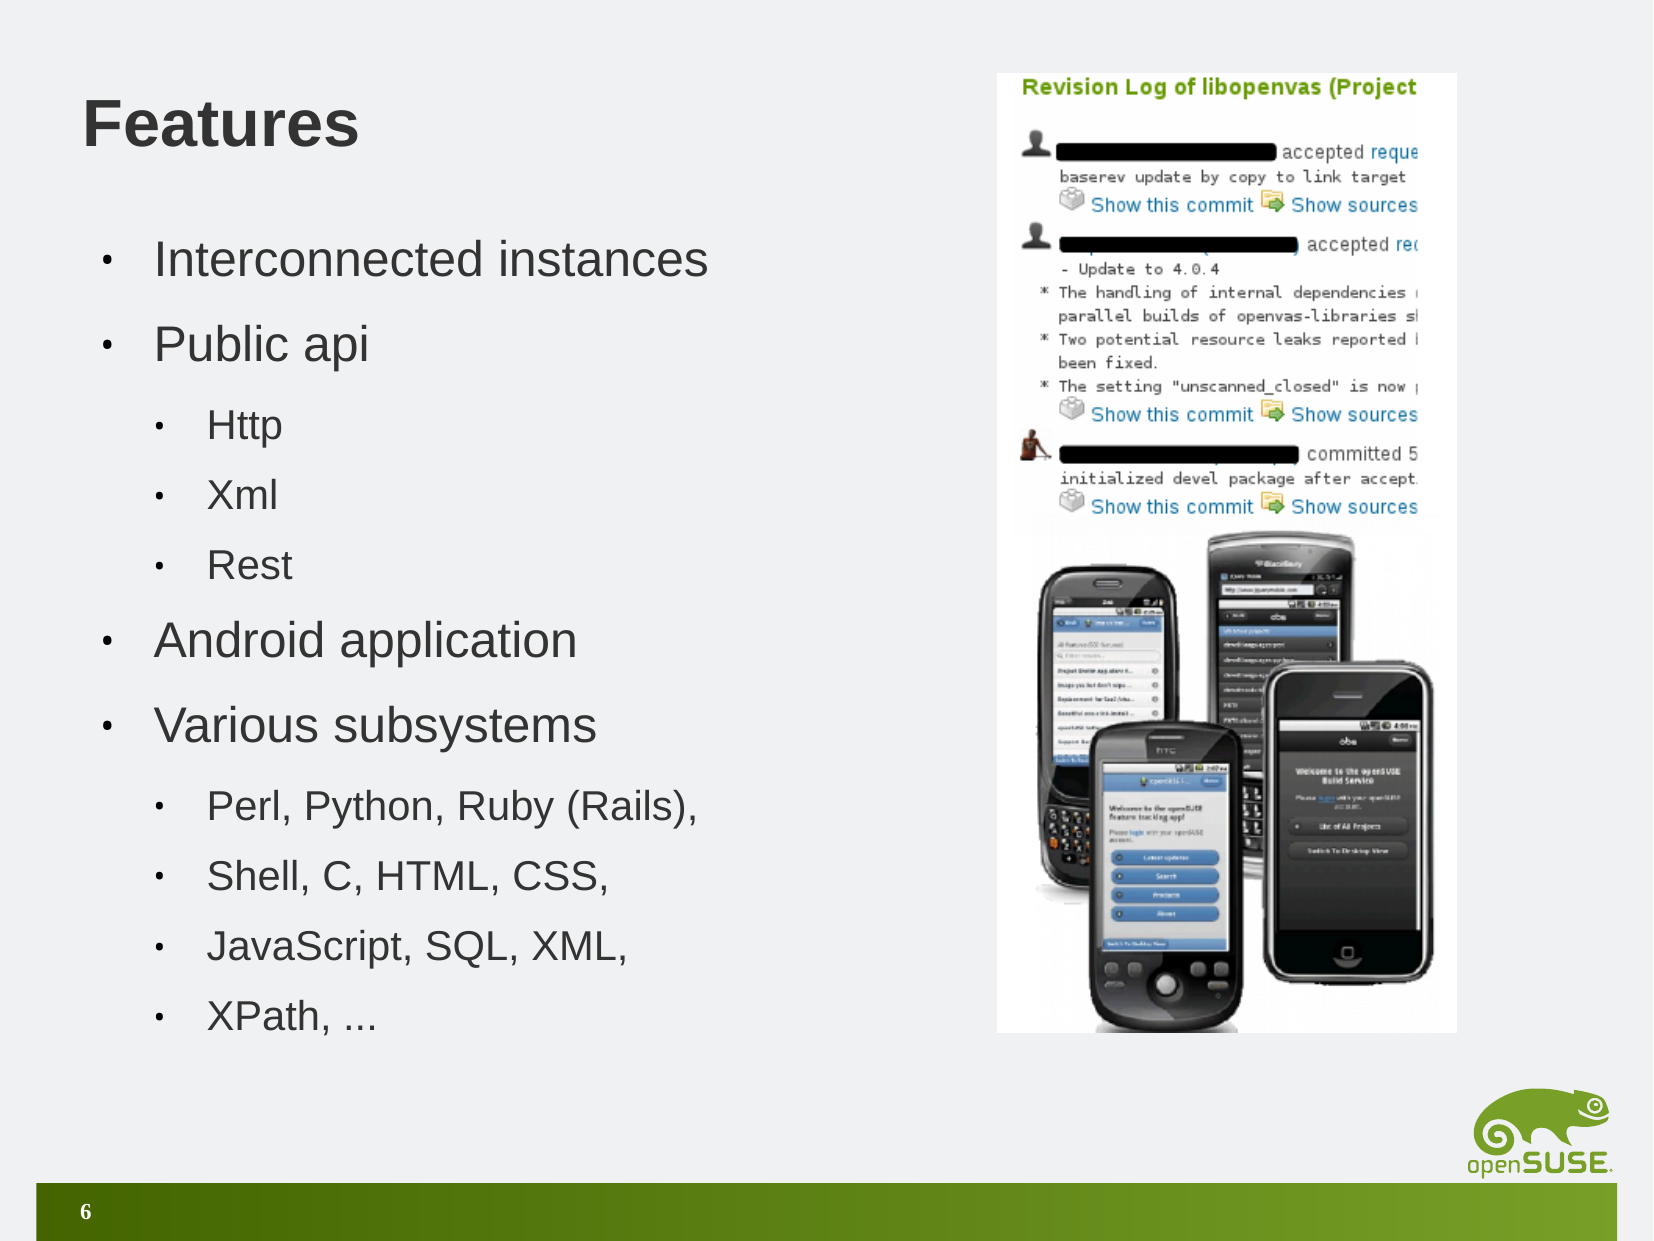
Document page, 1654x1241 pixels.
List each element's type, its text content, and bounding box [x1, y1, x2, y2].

picture [0, 0, 1654, 1241]
title Features [82, 49, 1571, 198]
list Interconnected instances Public api Http Xml Rest Android application Various subsystems Perl, Python, Ruby (Rails), Shell, C, HTML, CSS, JavaScript, SQL, XML, XPath, ... [82, 231, 1571, 1050]
